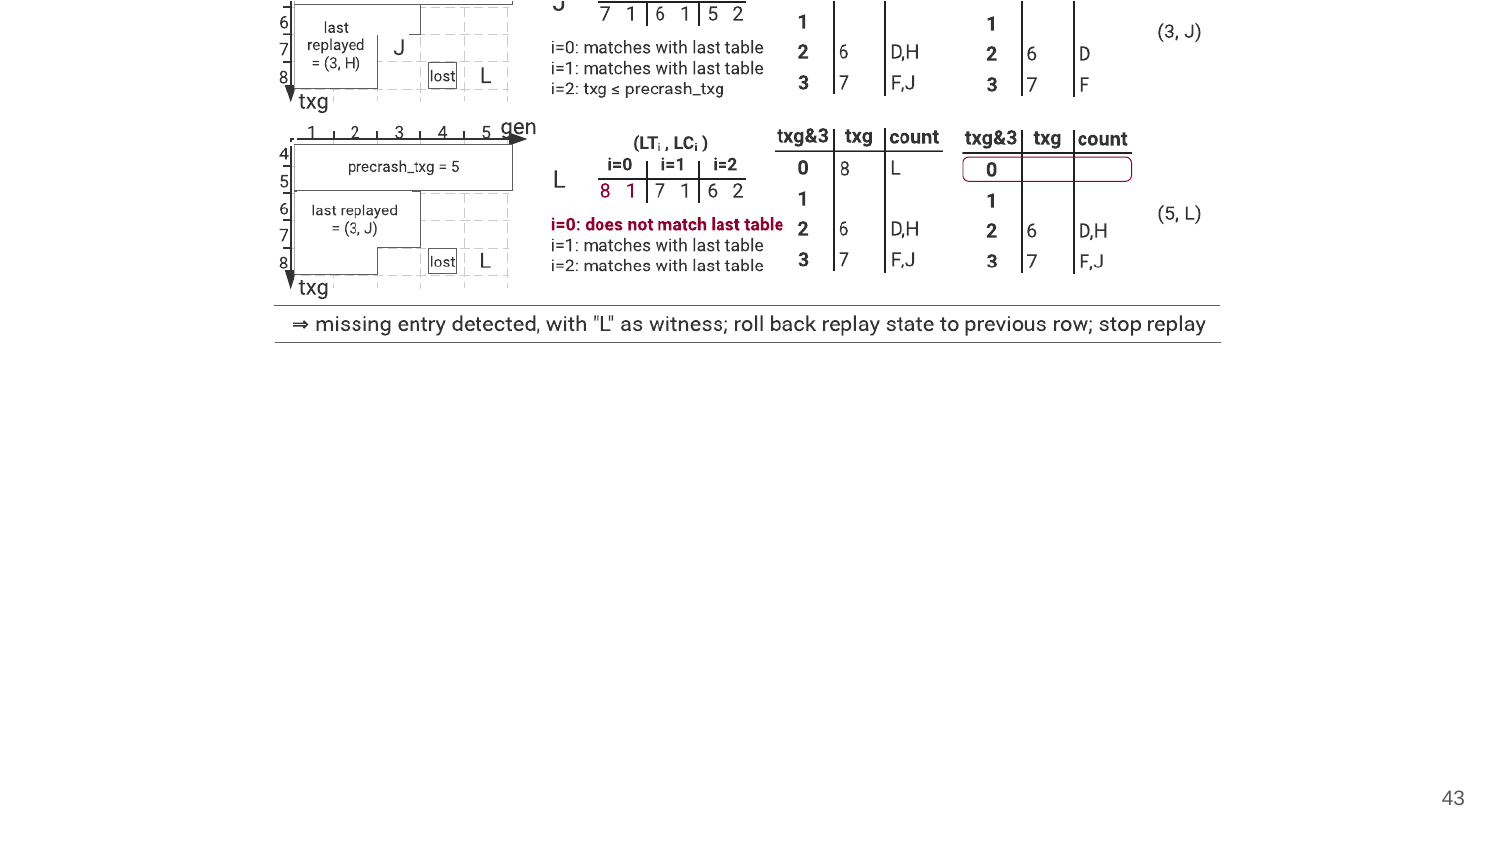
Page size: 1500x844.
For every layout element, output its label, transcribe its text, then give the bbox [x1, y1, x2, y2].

slide_number <number> [1389, 764, 1480, 830]
picture [234, 1, 1266, 352]
